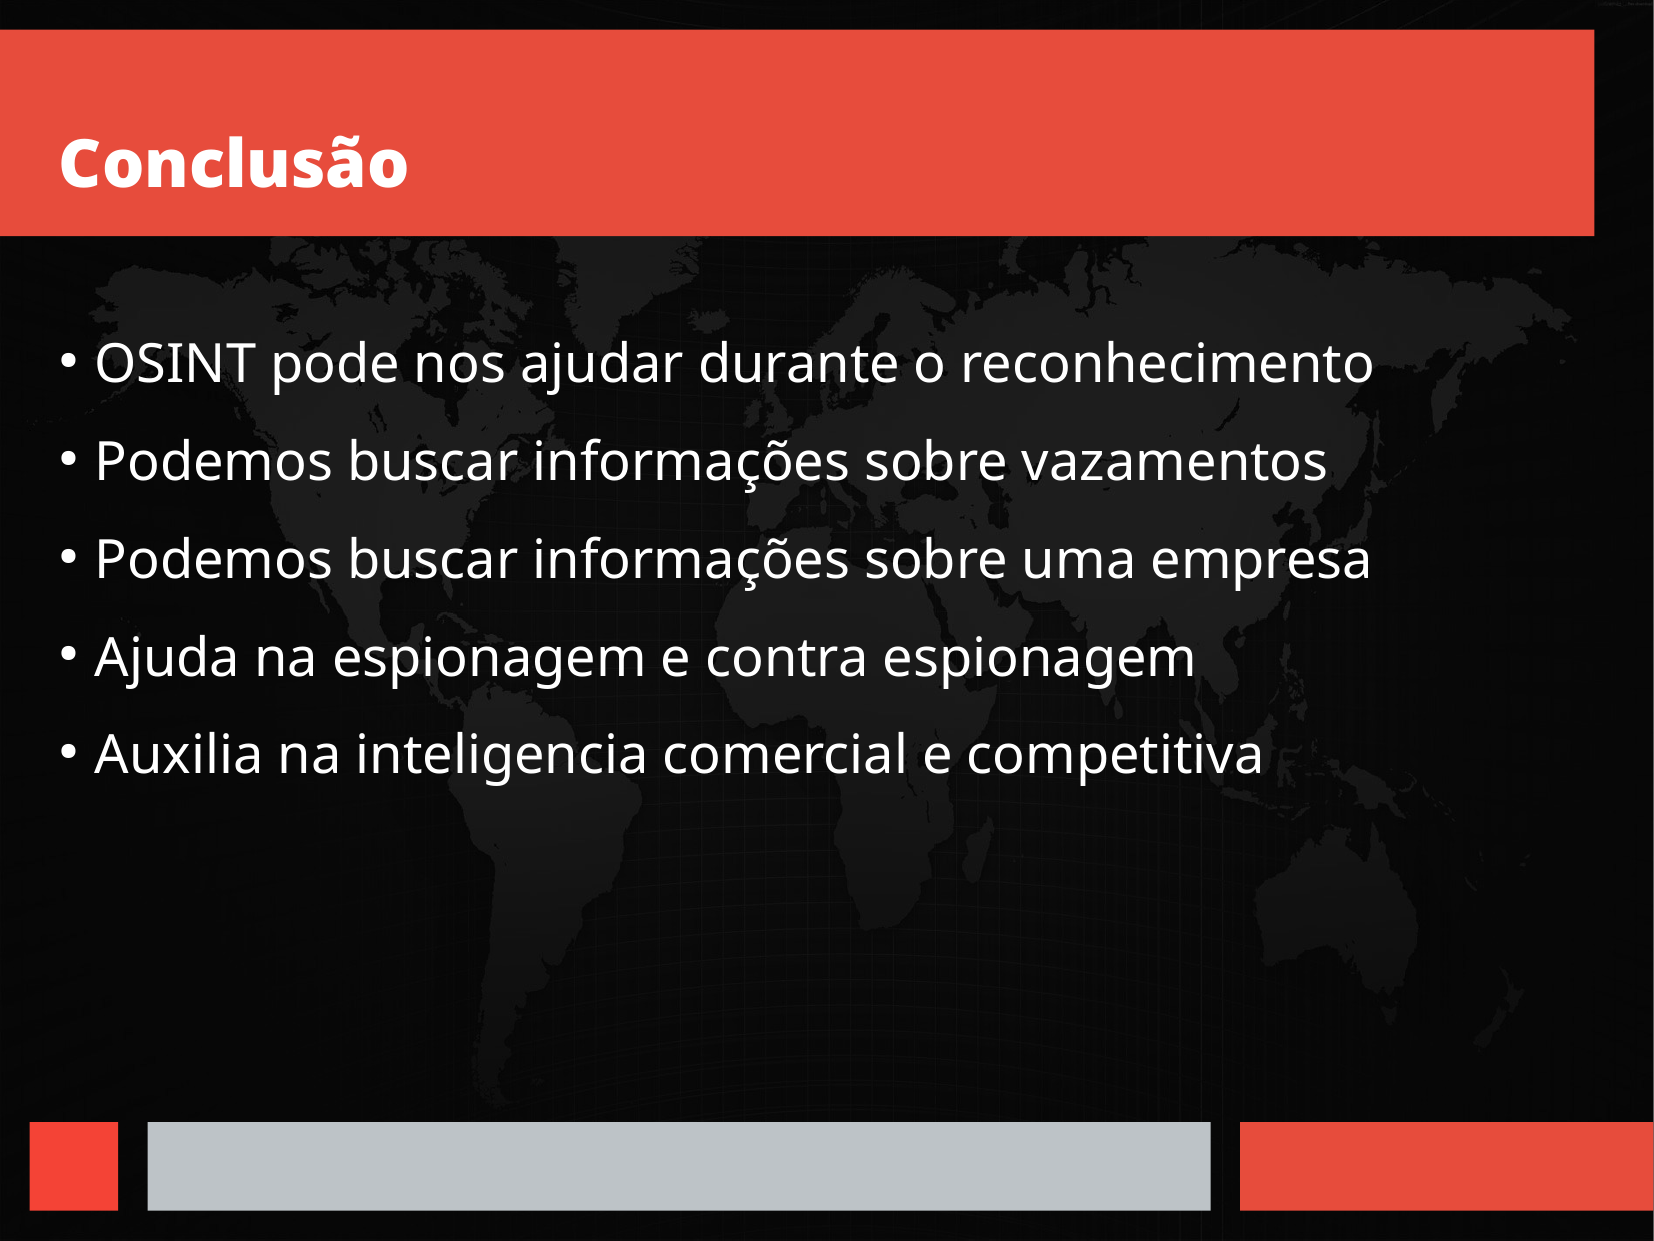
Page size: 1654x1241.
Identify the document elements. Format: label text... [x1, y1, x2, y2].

picture [0, 0, 1654, 1241]
title Conclusão [59, 59, 1595, 207]
list OSINT pode nos ajudar durante o reconhecimento Podemos buscar informações sobre vazamentos Podemos buscar informações sobre uma empresa Ajuda na espionagem e contra espionagem Auxilia na inteligencia comercial e competitiva [59, 324, 1565, 1093]
